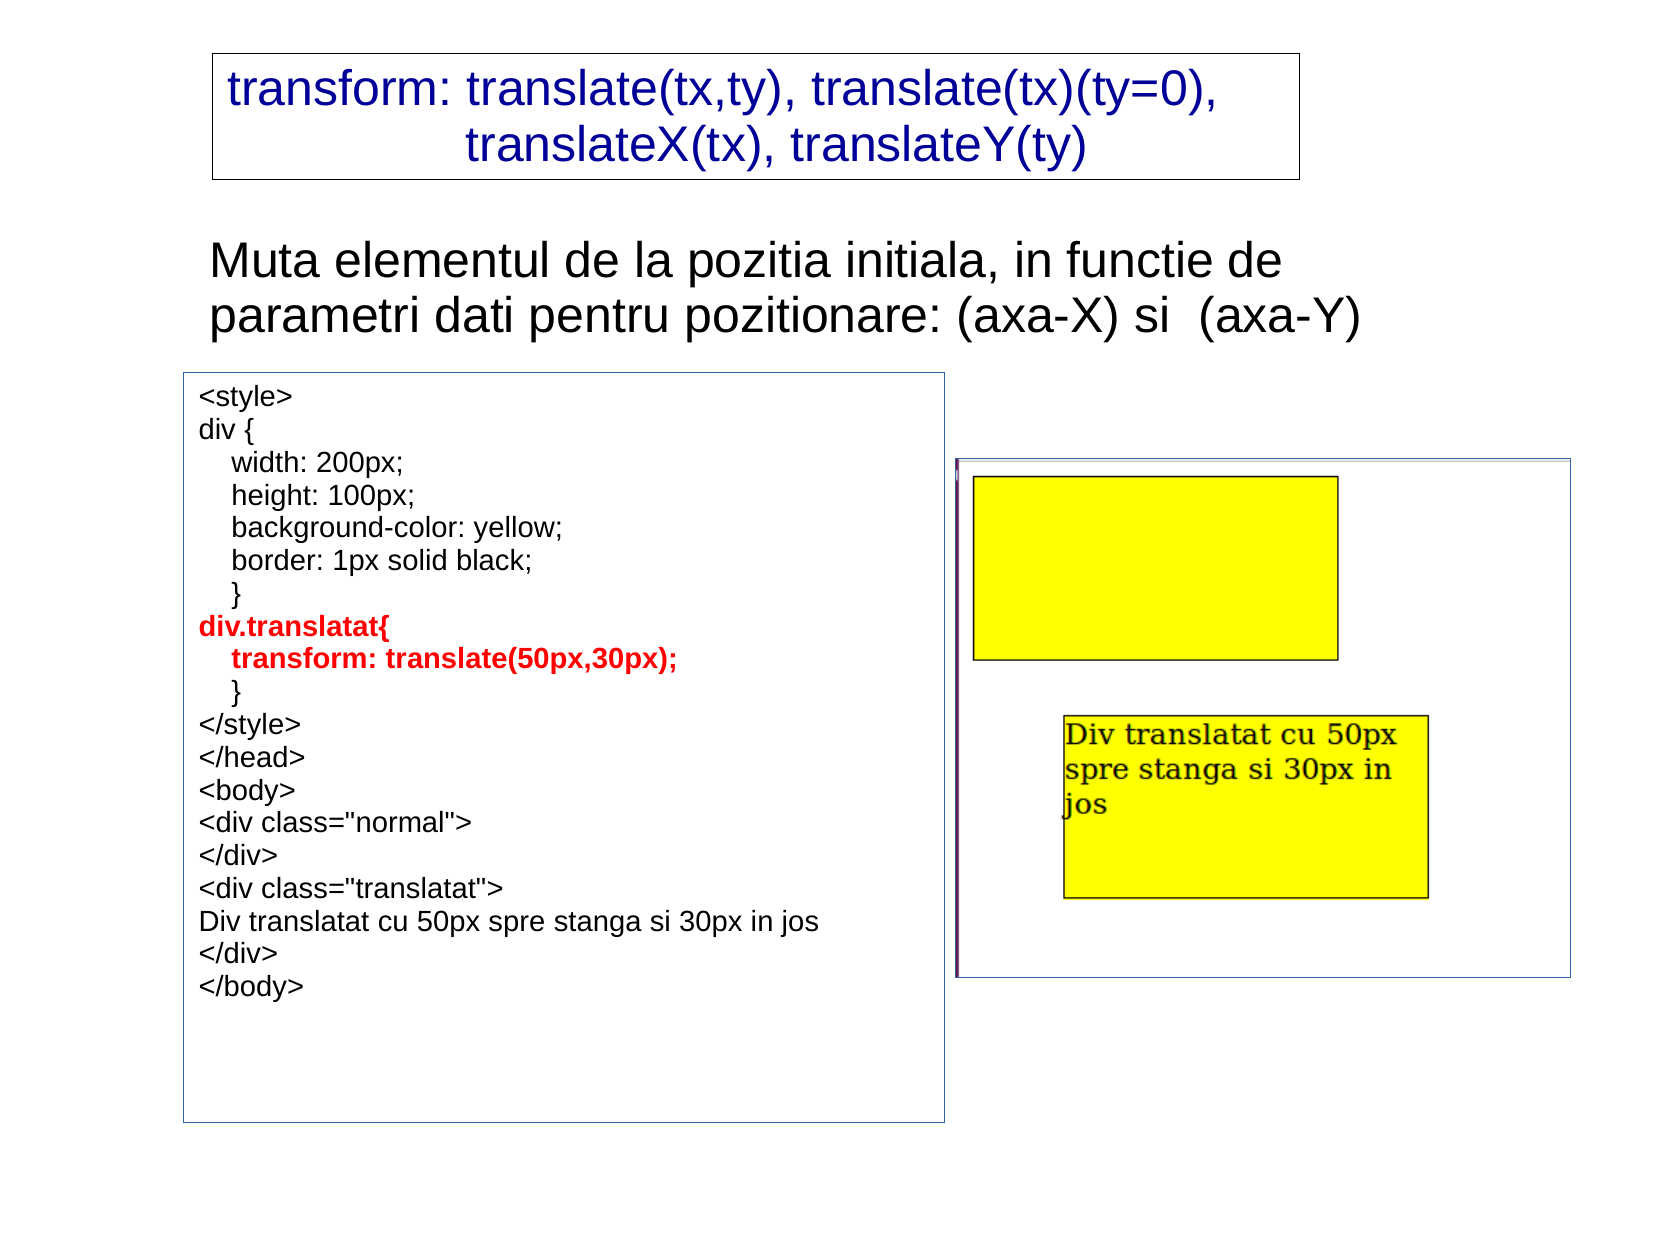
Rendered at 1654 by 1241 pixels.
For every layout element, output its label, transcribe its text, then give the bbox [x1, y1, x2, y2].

text_box <style> div { width: 200px; height: 100px; background-color: yellow; border: 1px solid black; } div.translatat{ transform: translate(50px,30px); } </style> </head> <body> <div class="normal"> </div> <div class="translatat"> Div translatat cu 50px spre stanga si 30px in jos </div> </body> [183, 372, 945, 1123]
picture [955, 458, 1571, 978]
text_box Muta elementul de la pozitia initiala, in functie de parametri dati pentru pozitionare: (axa-X) si (axa-Y) [194, 224, 1436, 407]
text_box transform: translate(tx,ty), translate(tx)(ty=0), translateX(tx), translateY(ty) [212, 53, 1300, 180]
